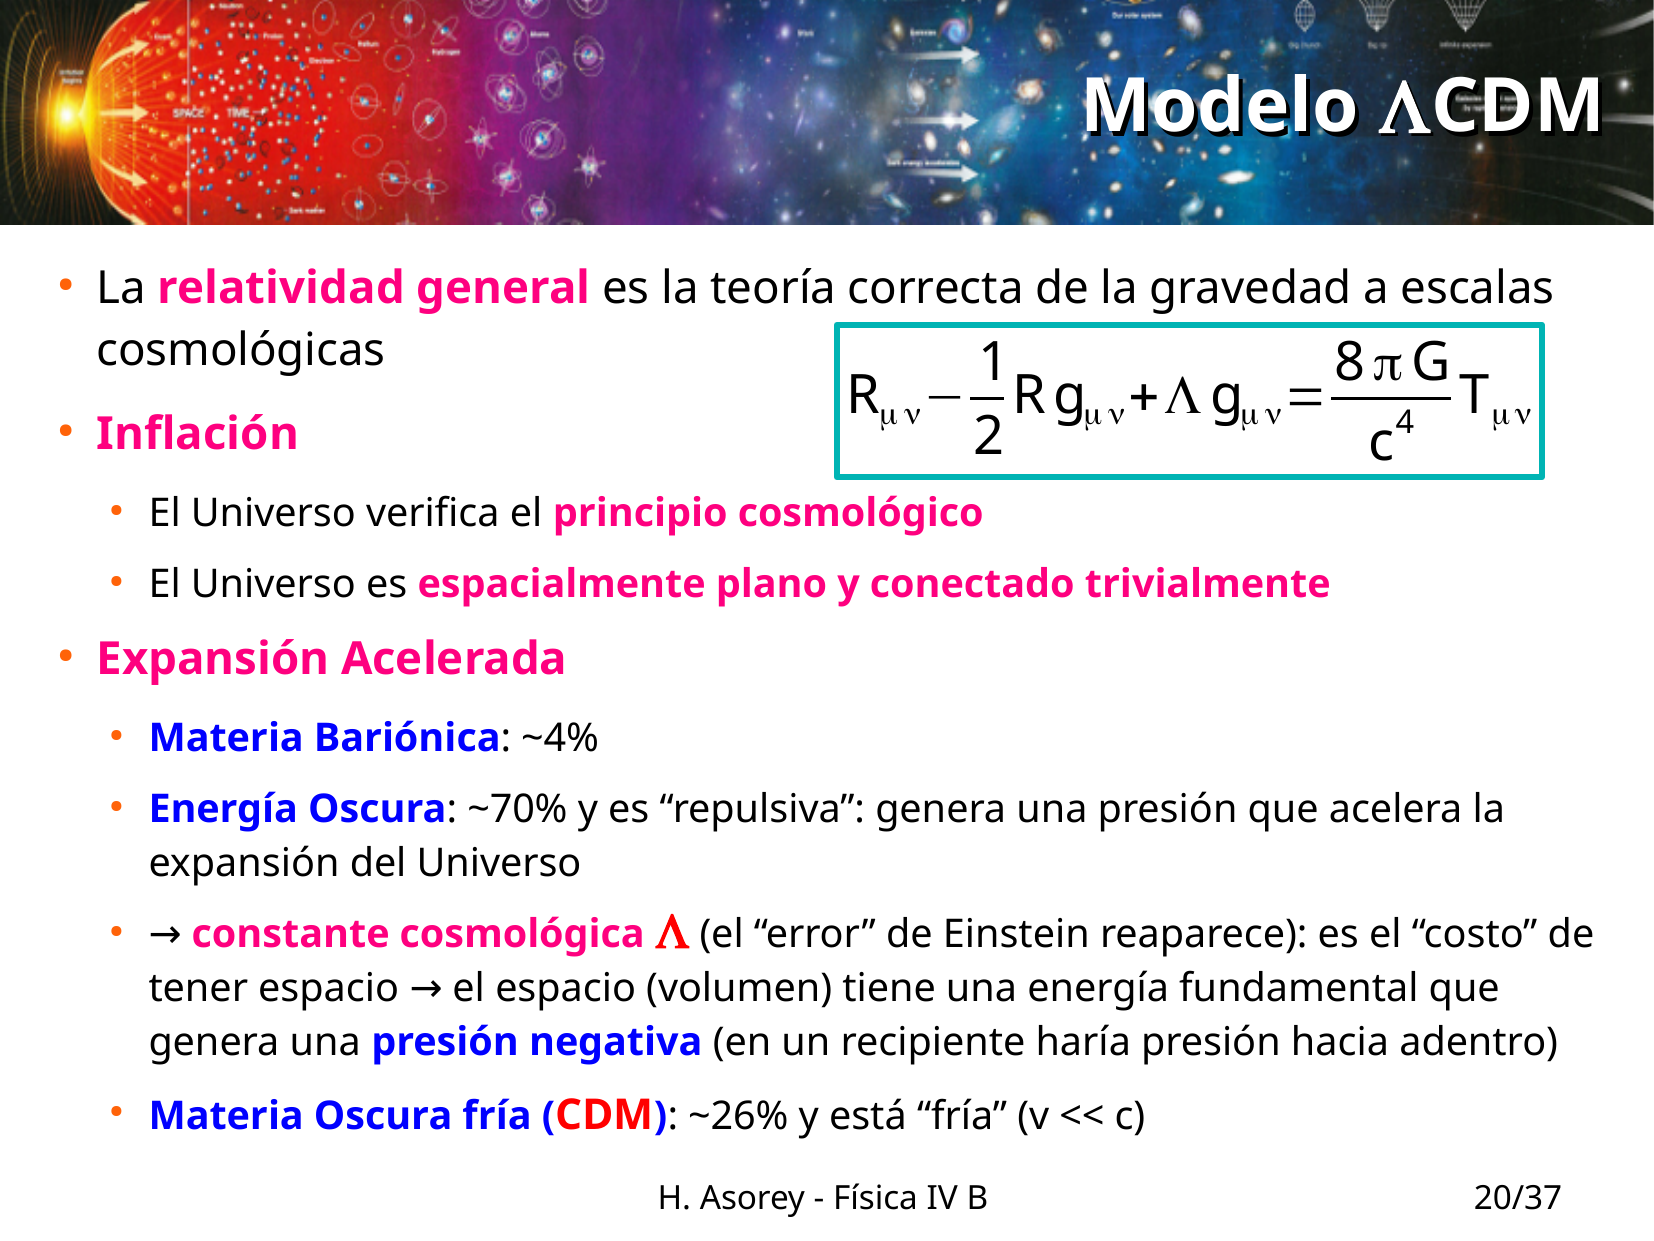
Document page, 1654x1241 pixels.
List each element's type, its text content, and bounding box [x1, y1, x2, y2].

picture [0, 0, 1654, 225]
chart [840, 327, 1539, 475]
list La relatividad general es la teoría correcta de la gravedad a escalas cosmológicas Inflación El Universo verifica el principio cosmológico El Universo es espacialmente plano y conectado trivialmente Expansión Acelerada Materia Bariónica: ~4% Energía Oscura: ~70% y es “repulsiva”: genera una presión que acelera la expansión del Universo → constante cosmológica L (el “error” de Einstein reaparece): es el “costo” de tener espacio → el espacio (volumen) tiene una energía fundamental que genera una presión negativa (en un recipiente haría presión hacia adentro) Materia Oscura fría (CDM): ~26% y está “fría” (v << c) [45, 255, 1606, 1156]
title Modelo LCDM [45, 15, 1606, 191]
